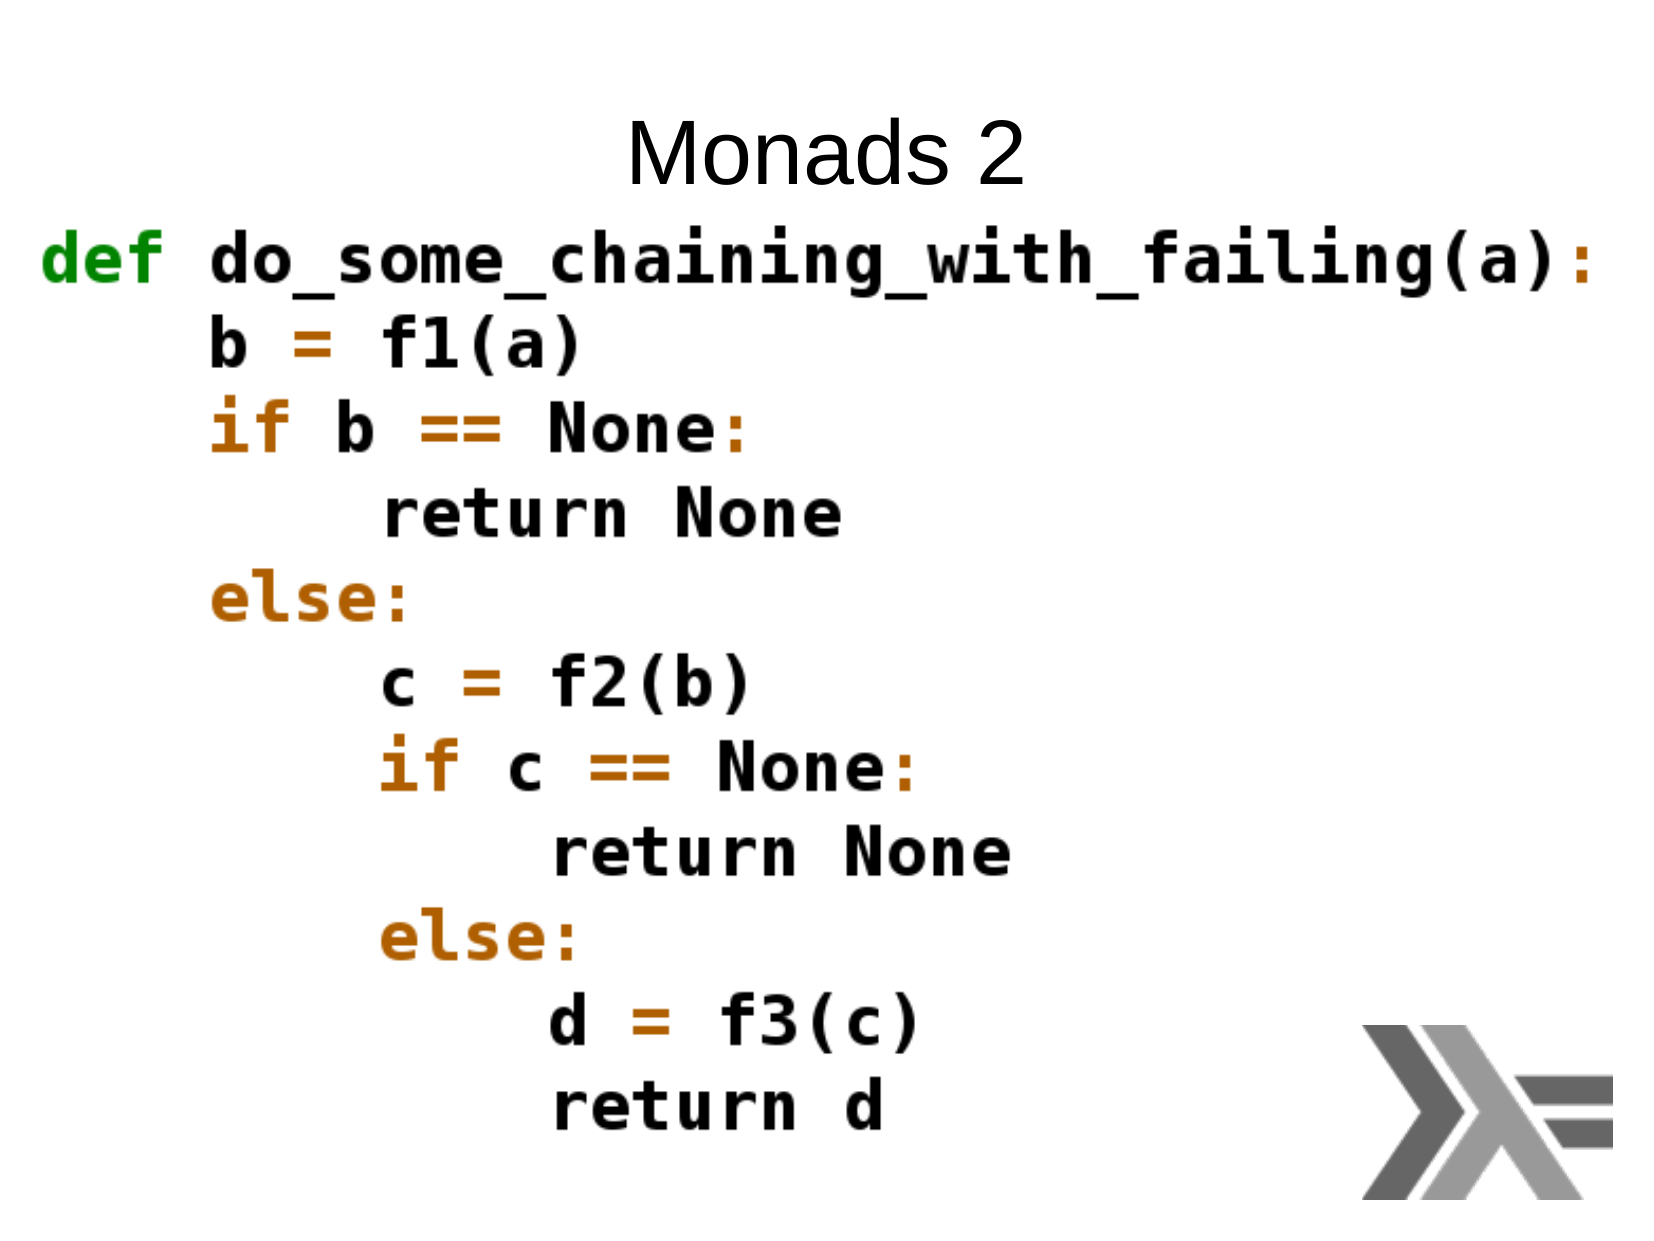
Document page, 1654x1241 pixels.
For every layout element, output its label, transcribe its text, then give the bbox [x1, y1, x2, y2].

title Monads 2 [82, 56, 1571, 224]
picture [37, 224, 1613, 1201]
